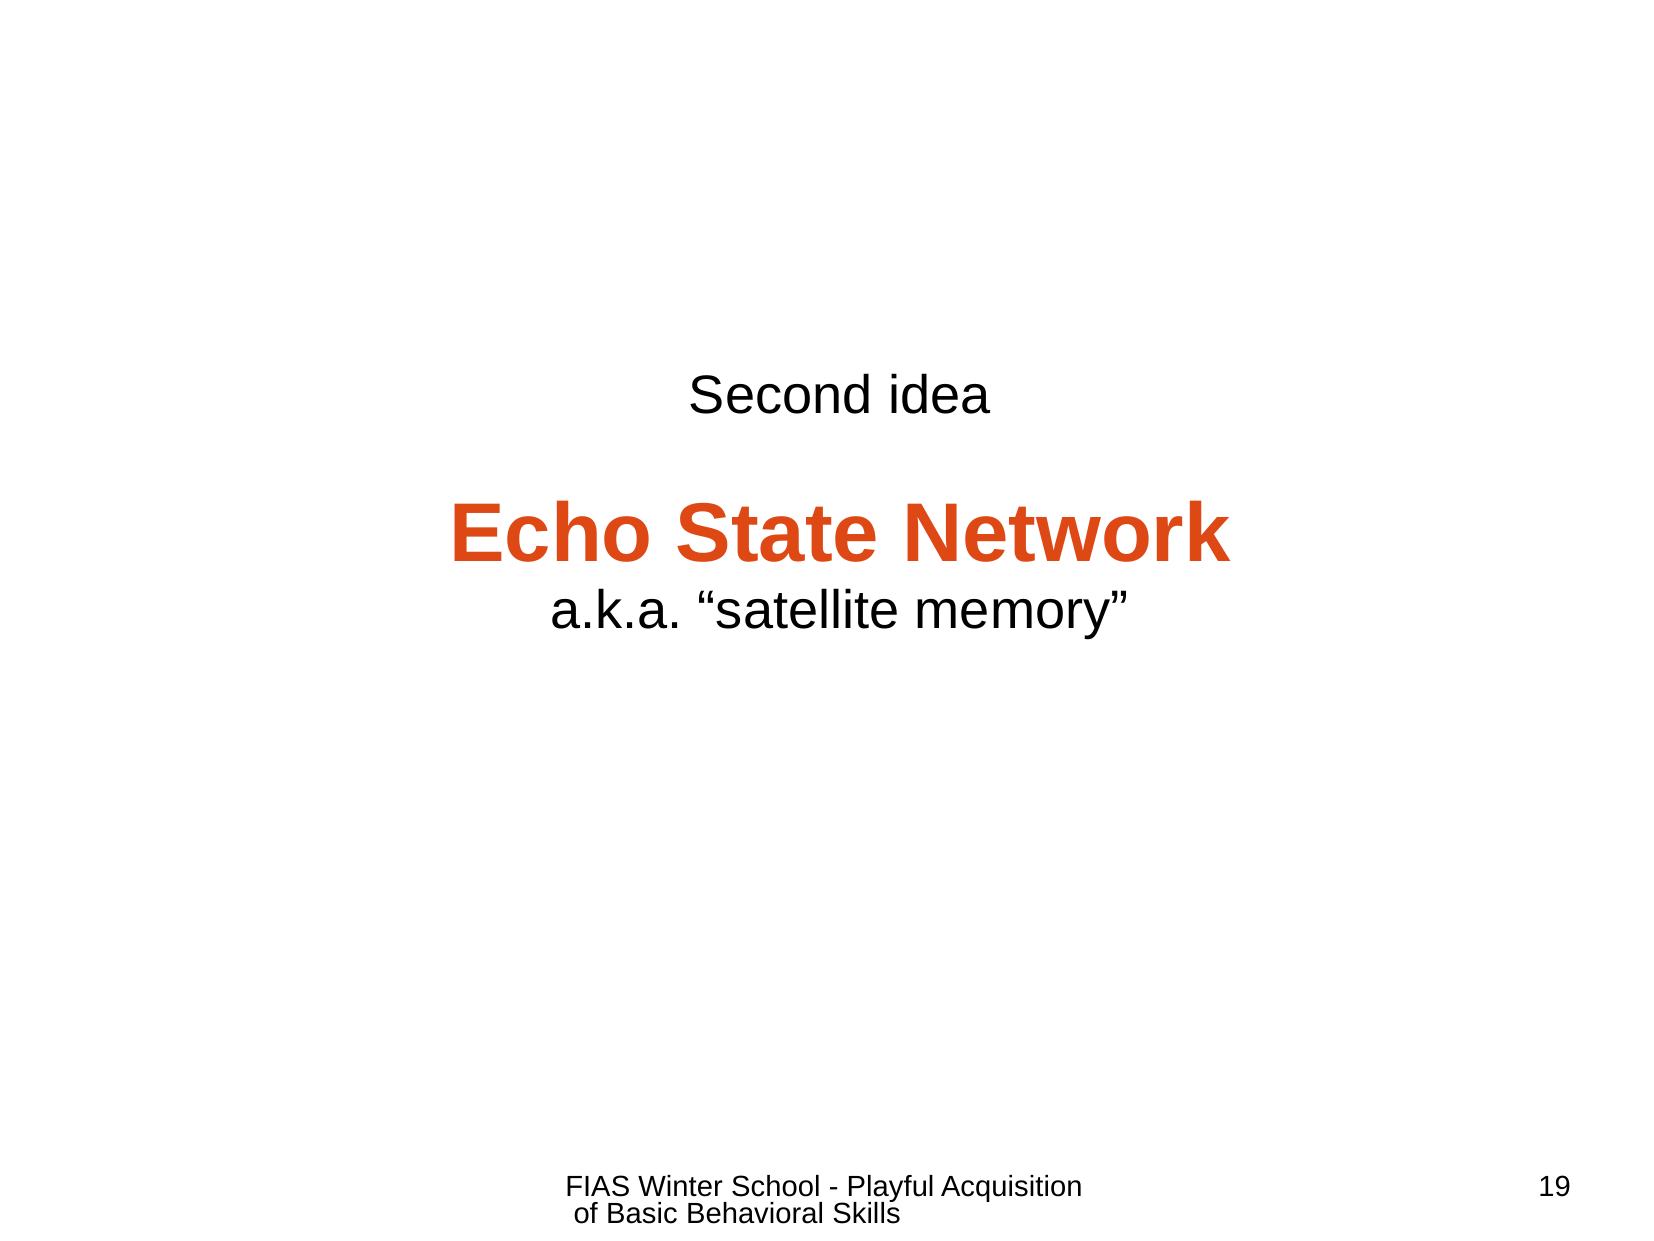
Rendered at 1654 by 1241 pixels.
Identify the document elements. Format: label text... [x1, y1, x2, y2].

text_box Second idea Echo State Network a.k.a. “satellite memory” [120, 364, 1561, 701]
